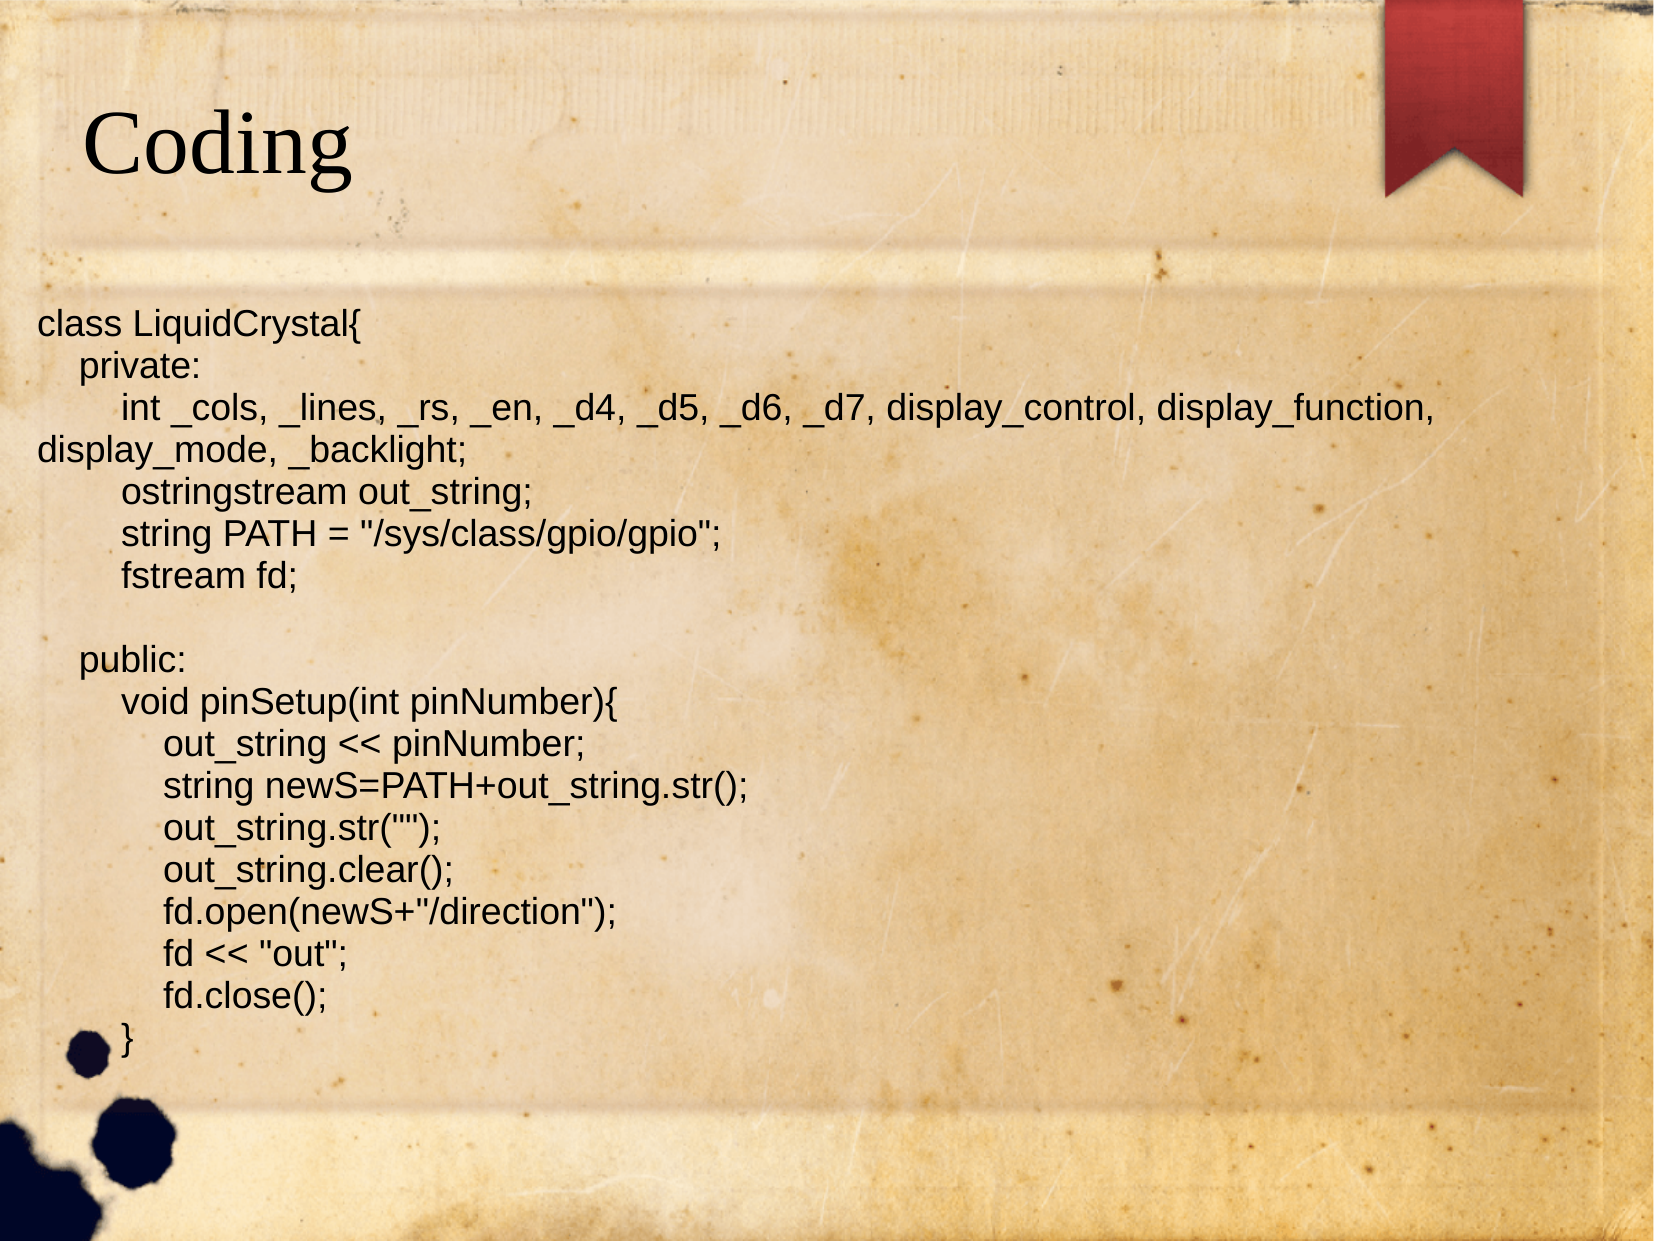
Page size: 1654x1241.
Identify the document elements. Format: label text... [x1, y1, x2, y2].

picture [0, 0, 1654, 1241]
title Coding [82, 49, 1347, 237]
text_box class LiquidCrystal{ private: int _cols, _lines, _rs, _en, _d4, _d5, _d6, _d7, display_control, display_function, display_mode, _backlight; ostringstream out_string; string PATH = "/sys/class/gpio/gpio"; fstream fd; public: void pinSetup(int pinNumber){ out_string << pinNumber; string newS=PATH+out_string.str(); out_string.str(""); out_string.clear(); fd.open(newS+"/direction"); fd << "out"; fd.close(); } [22, 295, 1619, 1108]
